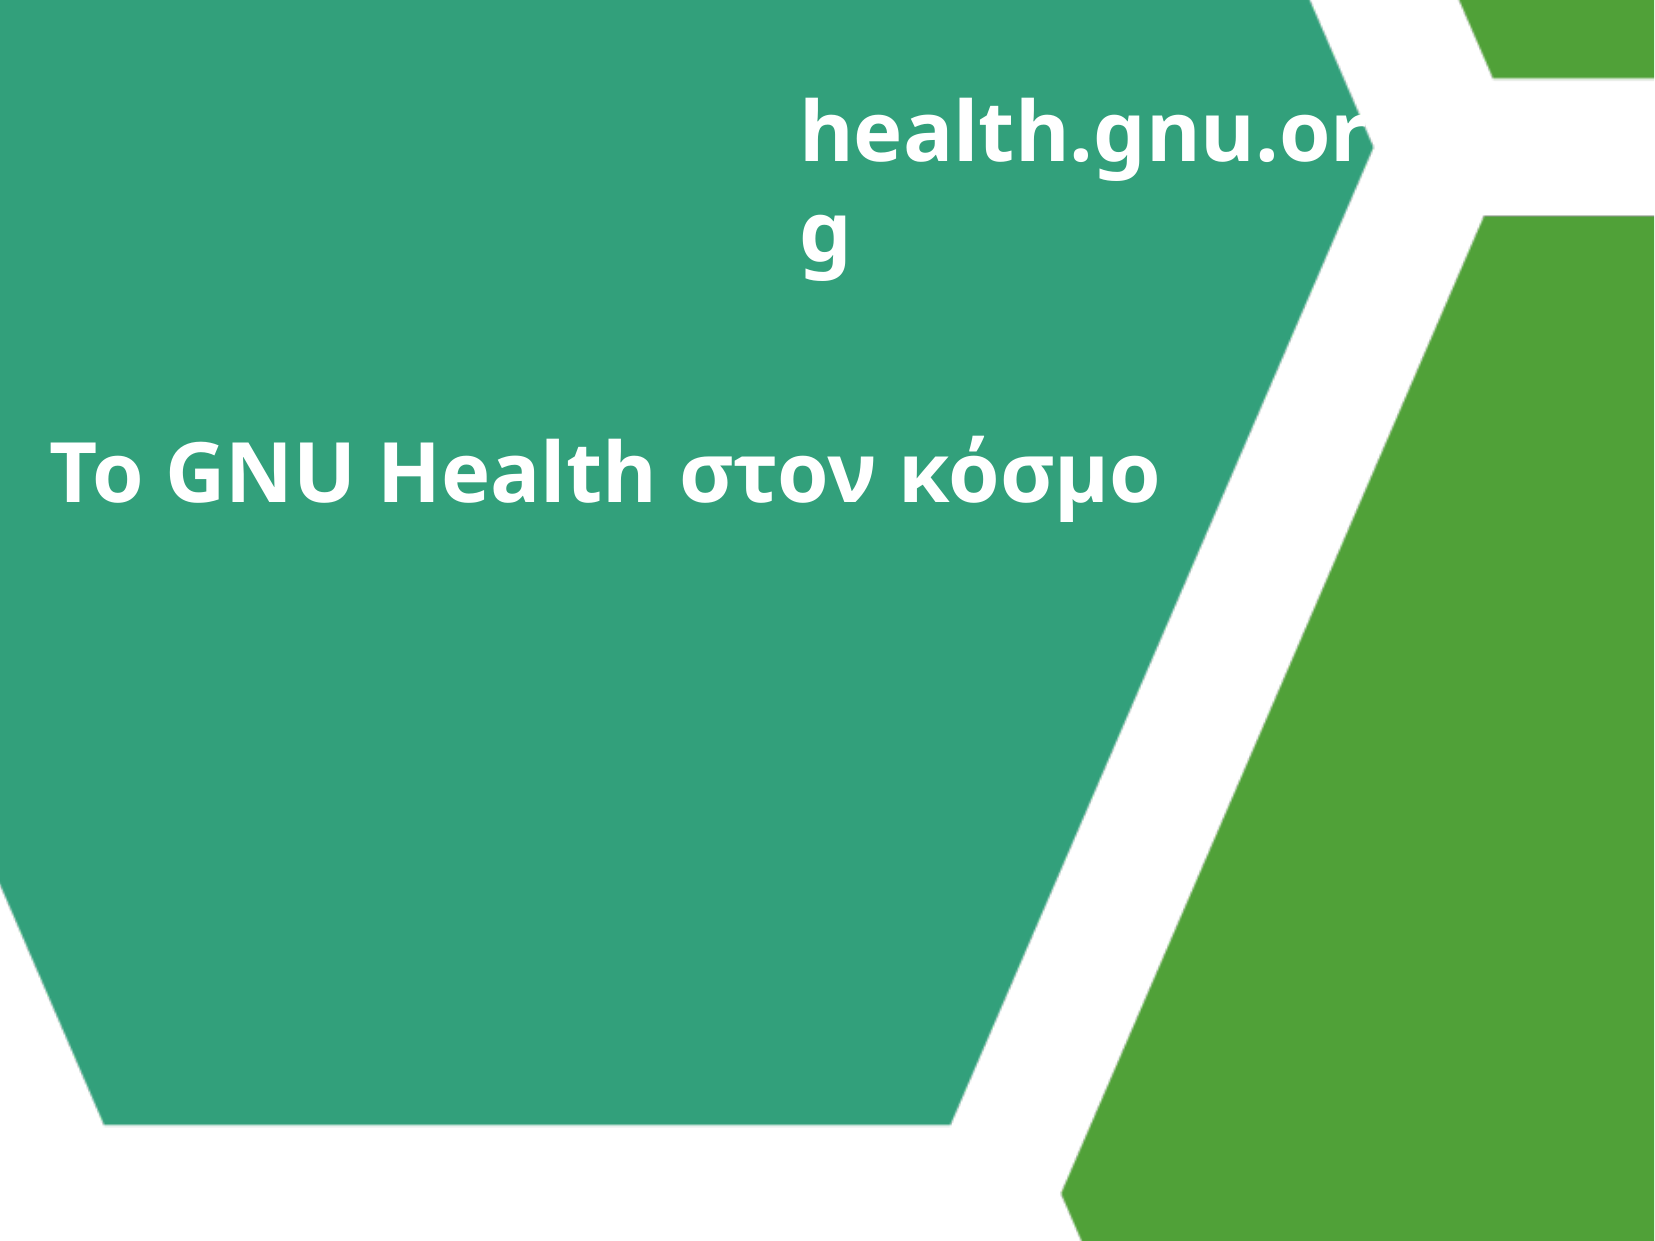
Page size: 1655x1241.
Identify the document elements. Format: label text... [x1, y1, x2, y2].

text_box health.gnu.org [797, 78, 1387, 179]
picture [0, 0, 1655, 1241]
title Το GNU Health στον κόσμο [35, 292, 1171, 648]
